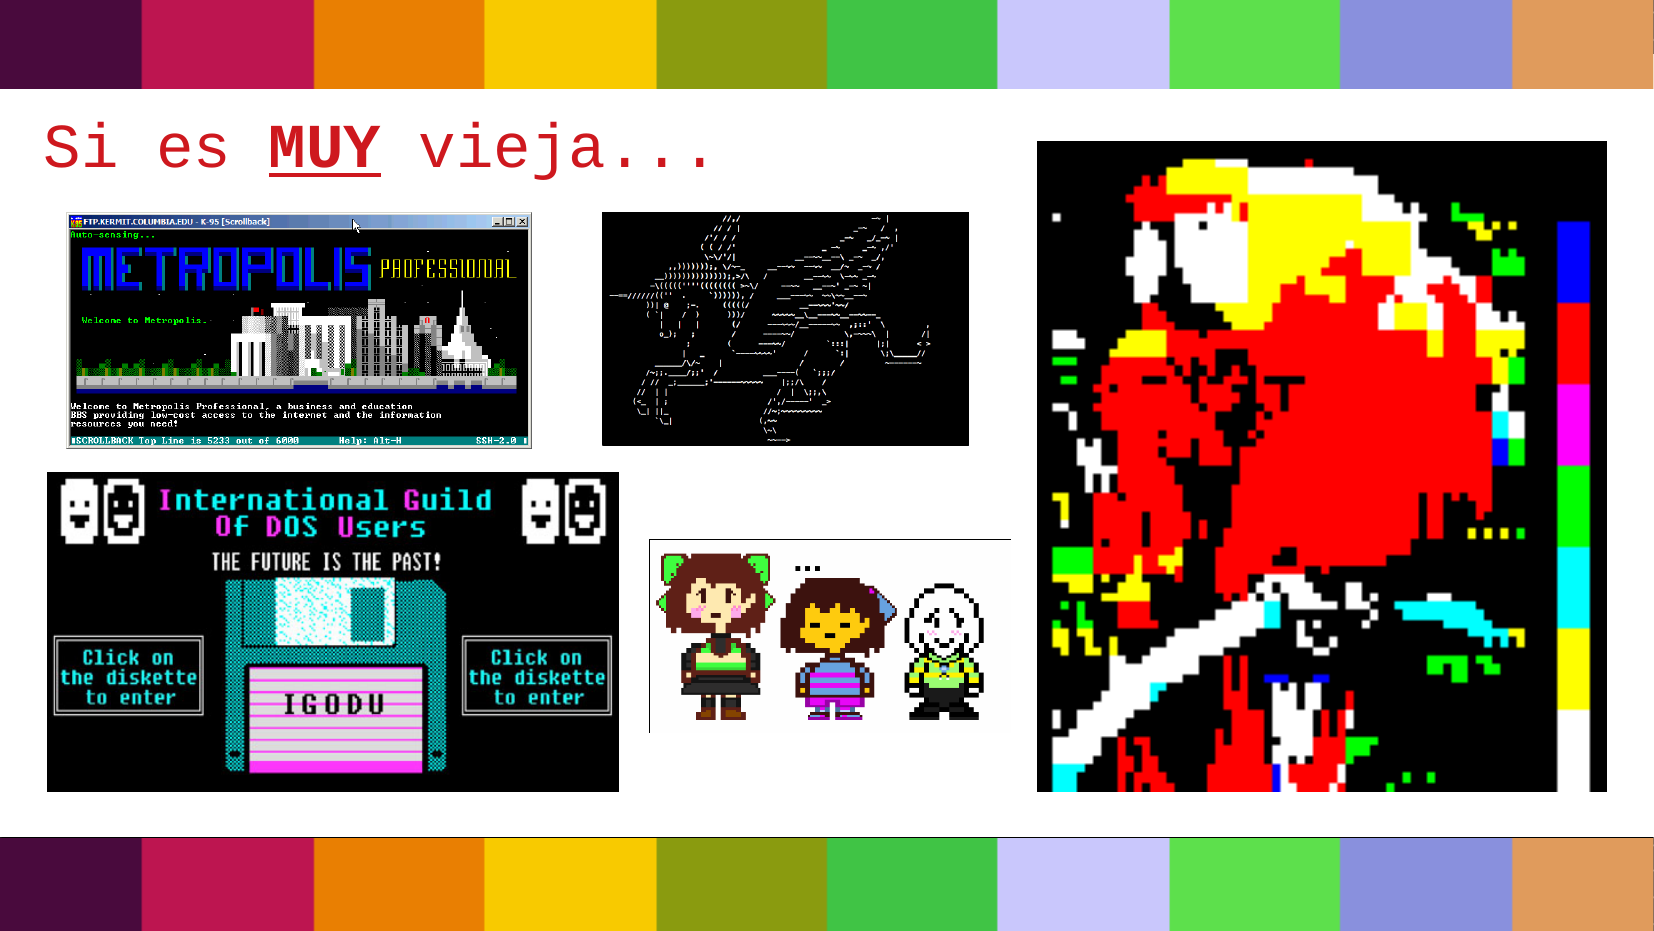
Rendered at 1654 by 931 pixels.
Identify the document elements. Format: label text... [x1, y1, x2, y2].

picture [1037, 141, 1607, 792]
text_box Si es MUY vieja... [29, 107, 792, 265]
picture [649, 539, 1011, 733]
picture [602, 212, 969, 446]
picture [0, 837, 1654, 931]
picture [47, 472, 619, 792]
picture [66, 212, 532, 449]
picture [0, 0, 1654, 89]
